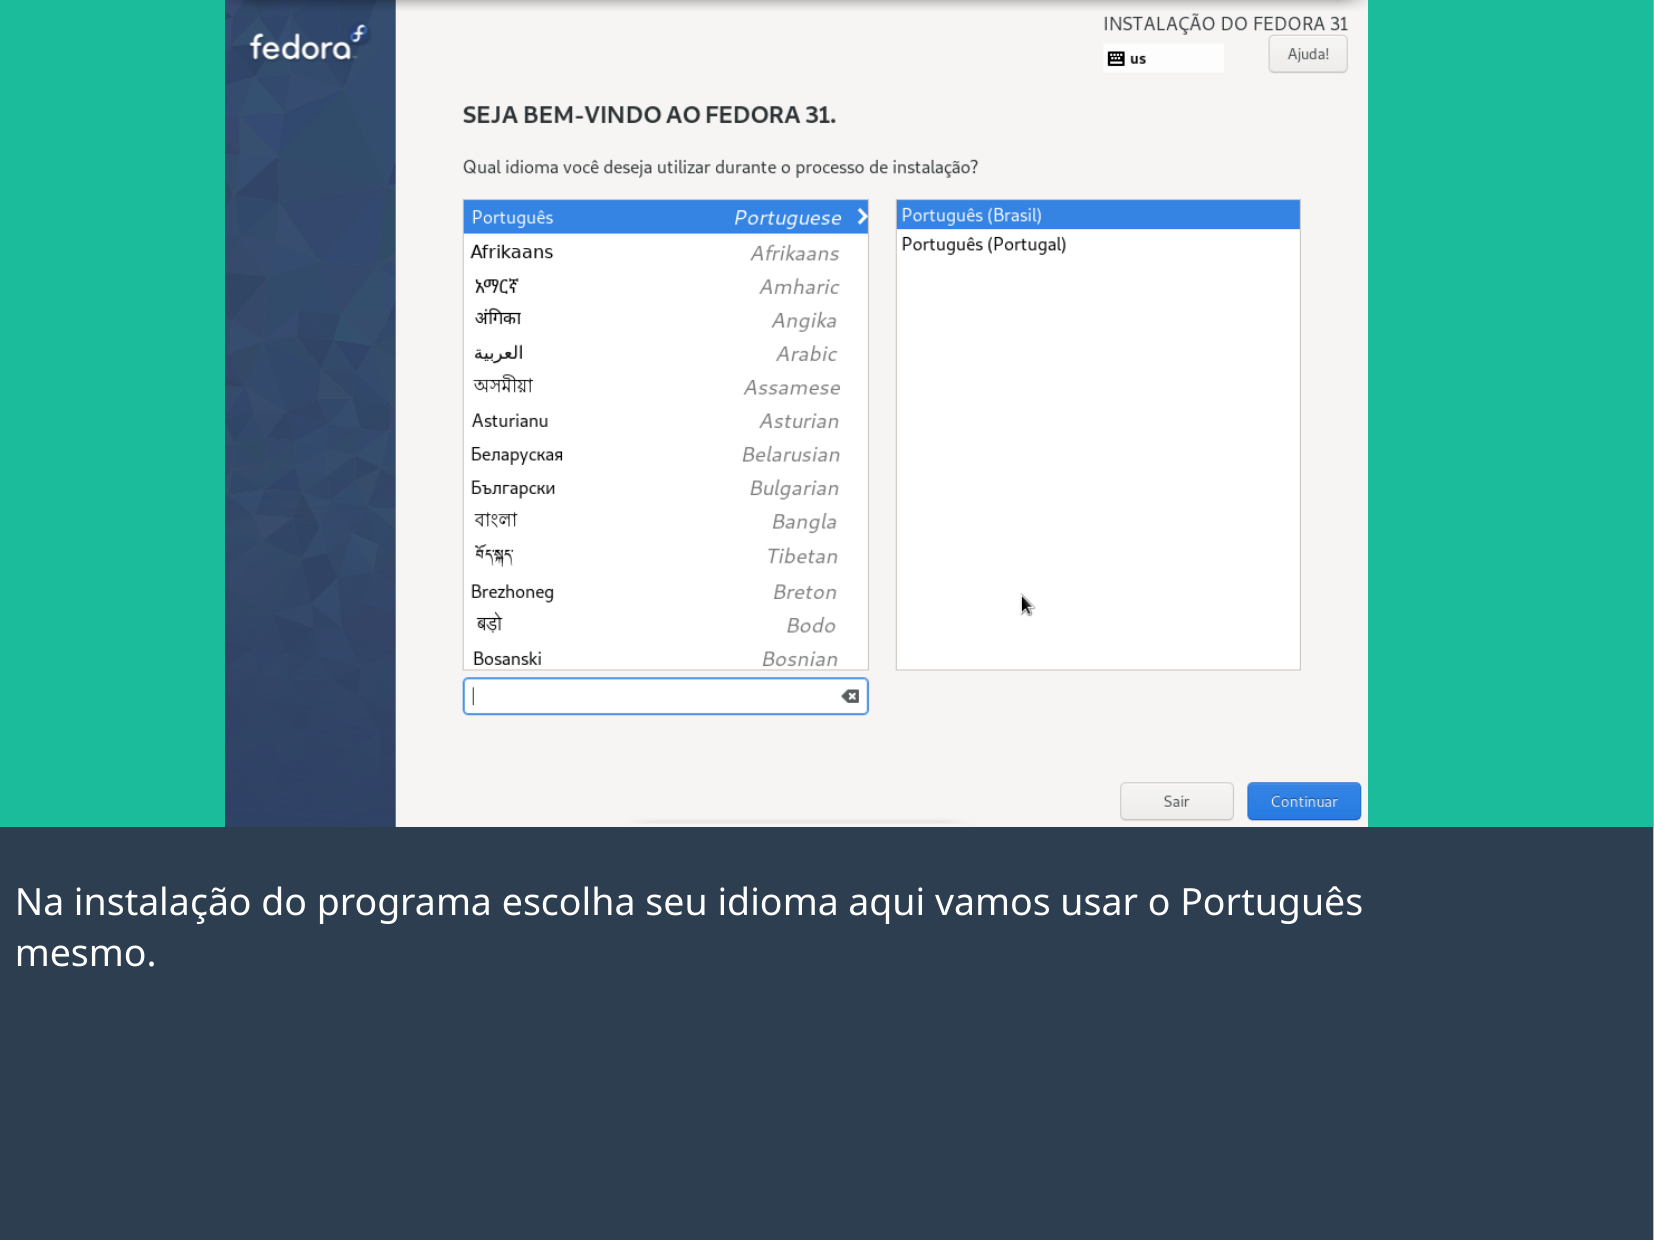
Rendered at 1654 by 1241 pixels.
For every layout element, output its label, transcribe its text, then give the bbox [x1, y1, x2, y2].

text_box Na instalação do programa escolha seu idioma aqui vamos usar o Português mesmo. [0, 868, 1516, 971]
picture [225, 0, 1368, 827]
